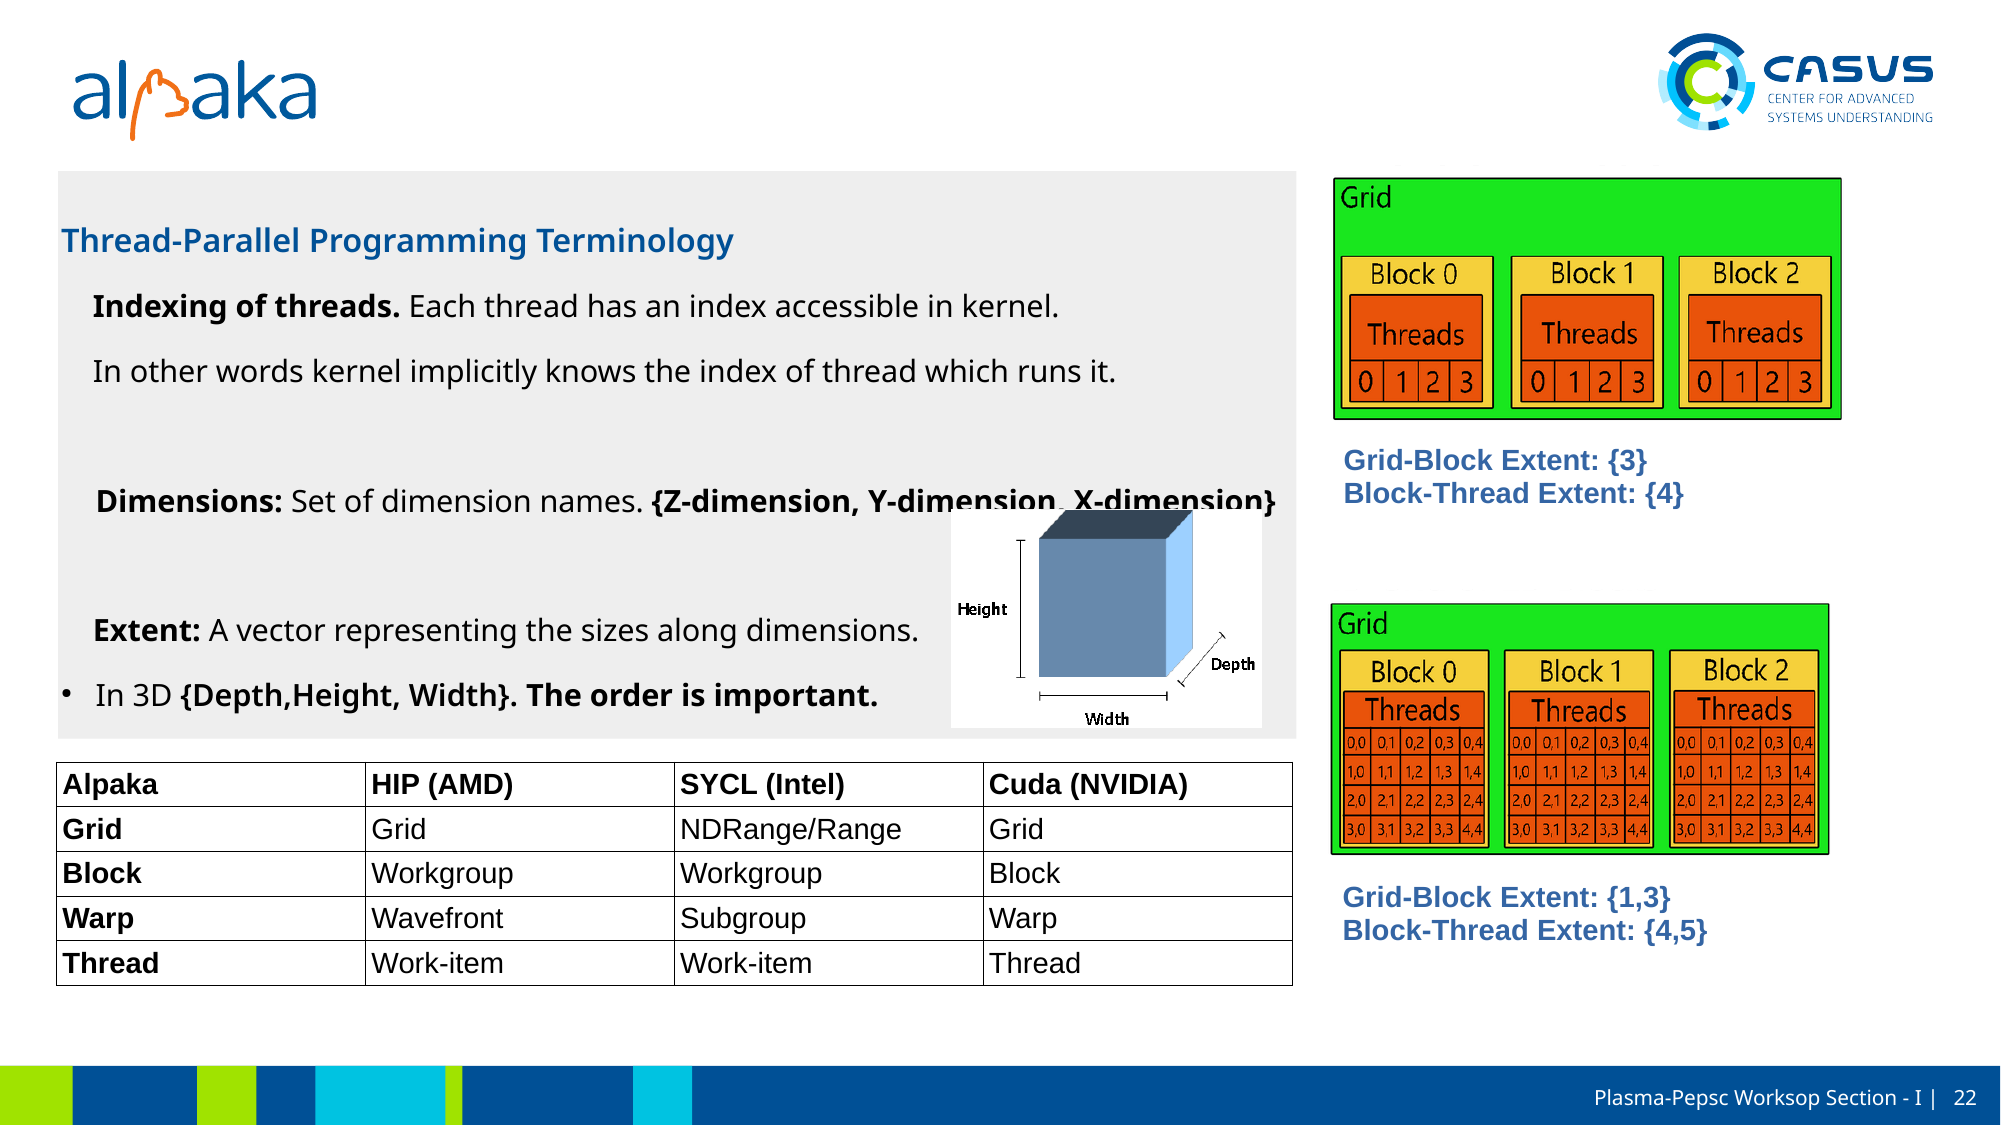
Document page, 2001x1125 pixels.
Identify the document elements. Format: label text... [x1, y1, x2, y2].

table_cell Warp [984, 897, 1292, 940]
table_header Alpaka [57, 763, 365, 806]
table_header SYCL (Intel) [675, 763, 983, 806]
picture [1311, 589, 1867, 875]
table_cell Grid [57, 807, 365, 851]
table_cell Warp [57, 897, 365, 940]
table_cell Block [984, 852, 1292, 896]
table_cell Block [57, 852, 365, 896]
text_box Grid-Block Extent: {3} Block-Thread Extent: {4} [1328, 437, 1809, 518]
table_cell NDRange/Range [675, 807, 983, 851]
list Thread-Parallel Programming Terminology Indexing of threads. Each thread has an index accessible in kernel. In other words kernel implicitly knows the index of thread which runs it. Dimensions: Set of dimension names. {Z-dimension, Y-dimension, X-dimension} Extent: A vector representing the sizes along dimensions. In 3D {Depth,Height, Width}. The order is important. [58, 171, 1297, 739]
table_header HIP (AMD) [366, 763, 674, 806]
table_cell Thread [57, 941, 365, 985]
table_cell Work-item [366, 941, 674, 985]
table_cell Grid [984, 807, 1292, 851]
table_cell Work-item [675, 941, 983, 985]
picture [72, 59, 317, 142]
picture [1311, 165, 1878, 439]
table_cell Workgroup [366, 852, 674, 896]
table_cell Thread [984, 941, 1292, 985]
table_cell Grid [366, 807, 674, 851]
picture [1658, 33, 1933, 131]
picture [951, 509, 1262, 728]
table_cell Workgroup [675, 852, 983, 896]
table_cell Wavefront [366, 897, 674, 940]
table_header Cuda (NVIDIA) [984, 763, 1292, 806]
text_box Grid-Block Extent: {1,3} Block-Thread Extent: {4,5} [1327, 874, 1873, 955]
table_cell Subgroup [675, 897, 983, 940]
